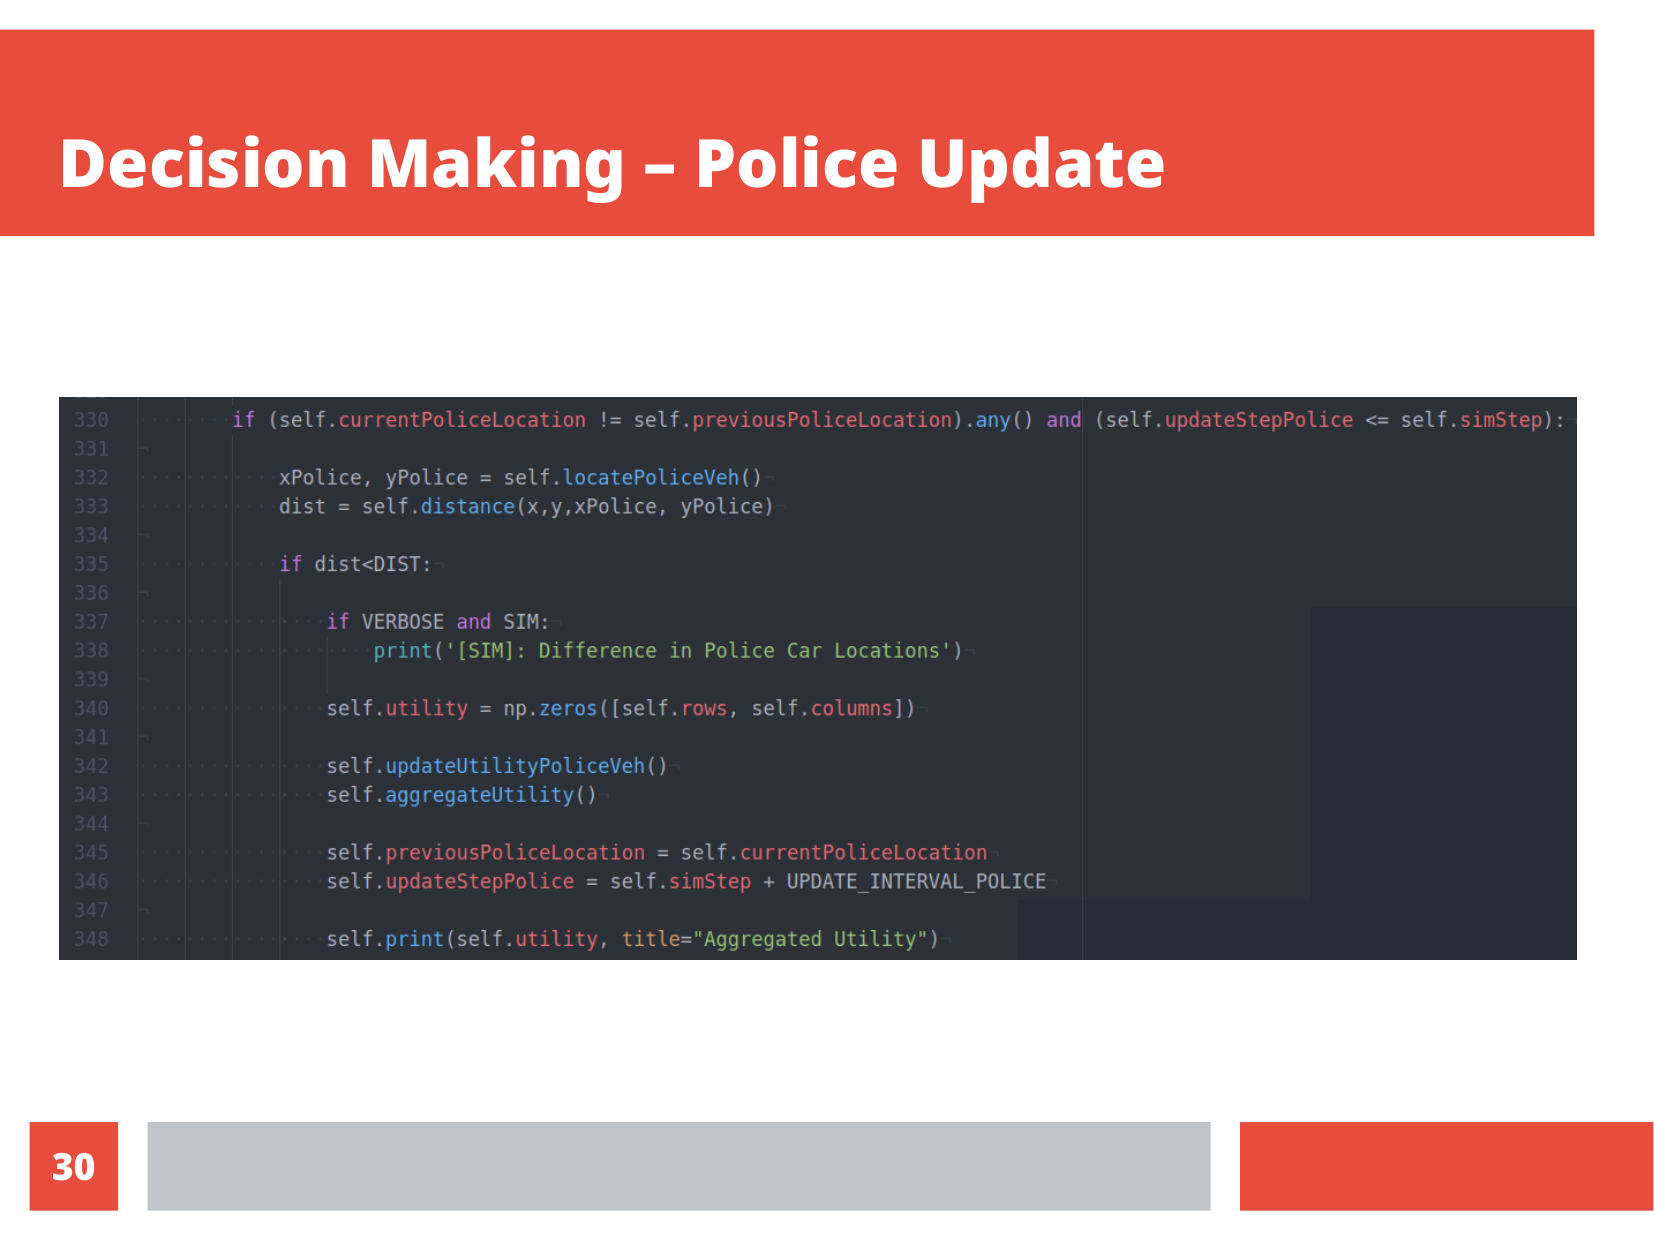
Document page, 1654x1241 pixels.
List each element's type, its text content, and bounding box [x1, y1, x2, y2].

picture [59, 397, 1577, 961]
title Decision Making – Police Update [59, 59, 1595, 207]
